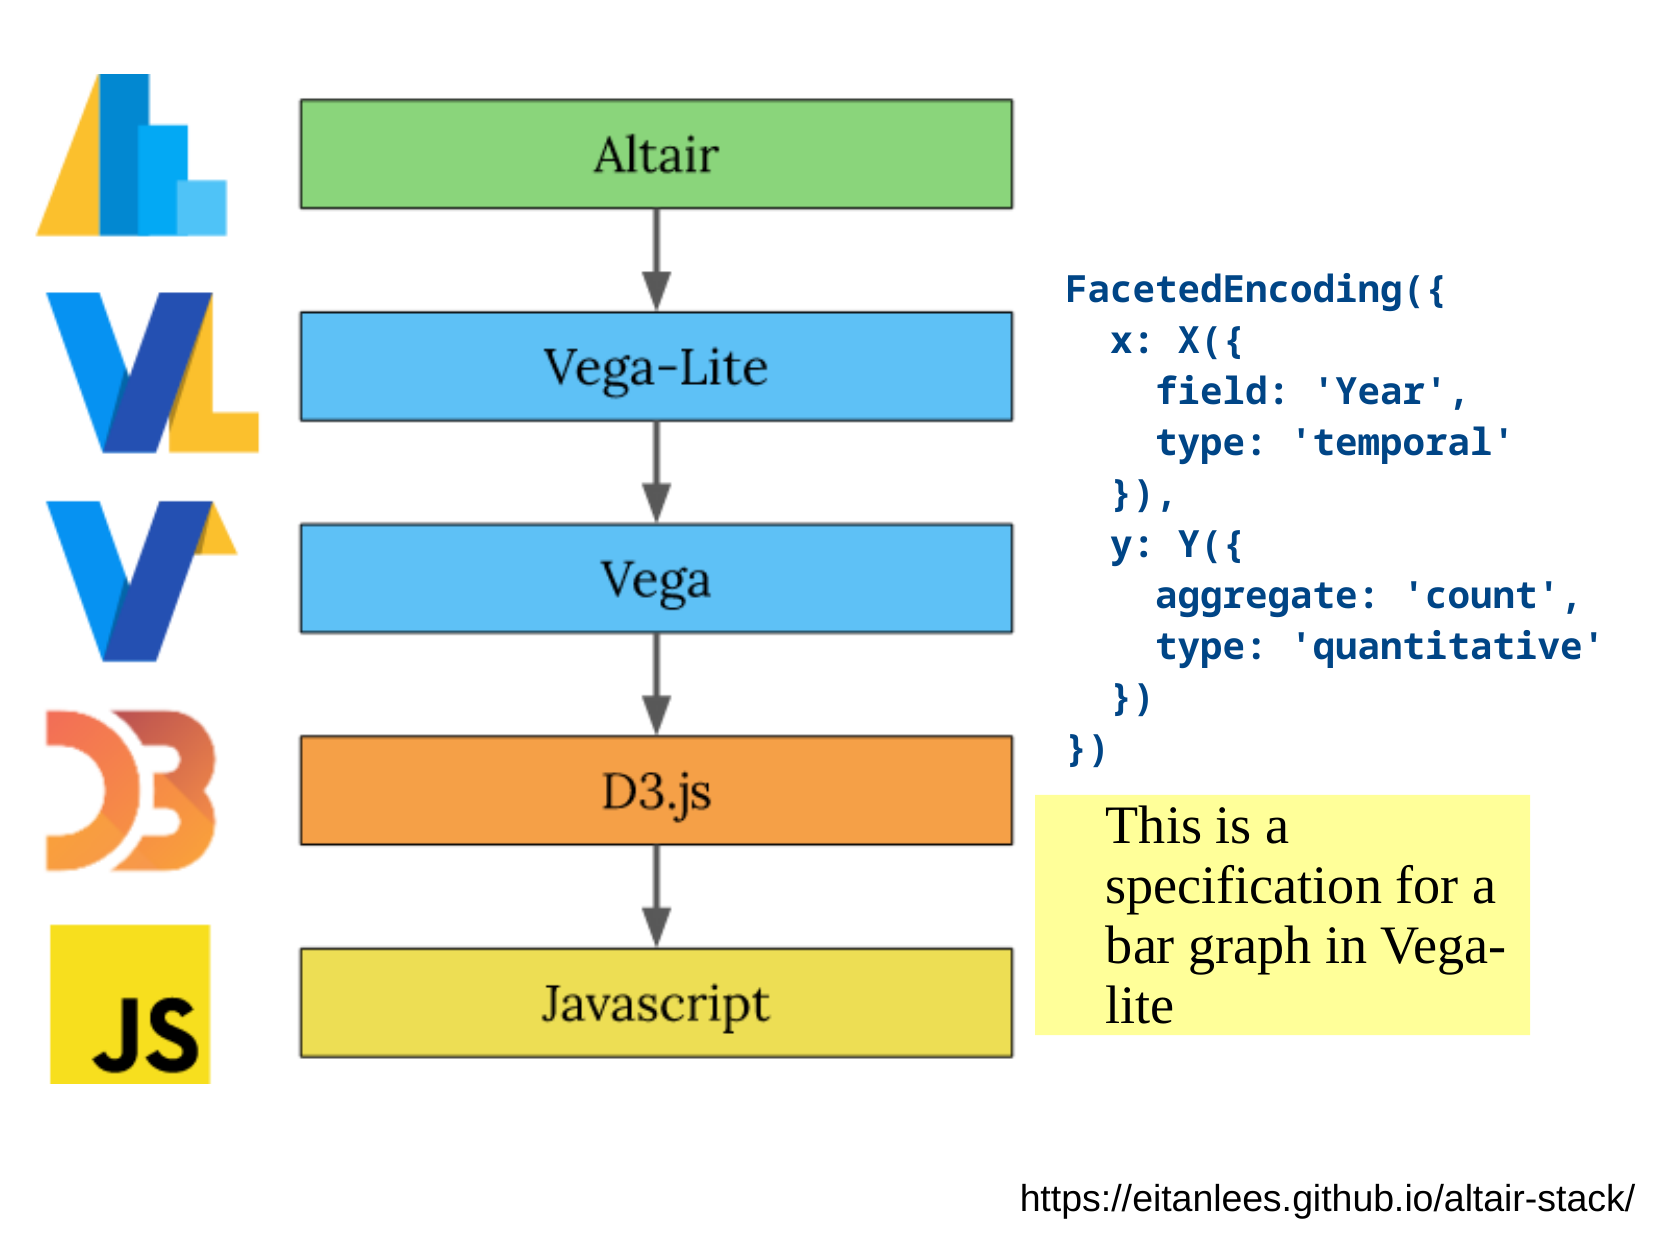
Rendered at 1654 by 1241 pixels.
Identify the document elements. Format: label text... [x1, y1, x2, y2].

list This is a specification for a bar graph in Vega-lite [1035, 794, 1531, 1036]
text_box FacetedEncoding({ x: X({ field: 'Year', type: 'temporal' }), y: Y({ aggregate: 'count', type: 'quantitative' }) }) [1050, 255, 1621, 696]
text_box https://eitanlees.github.io/altair-stack/ [1005, 1170, 1652, 1227]
picture [30, 74, 1280, 1084]
